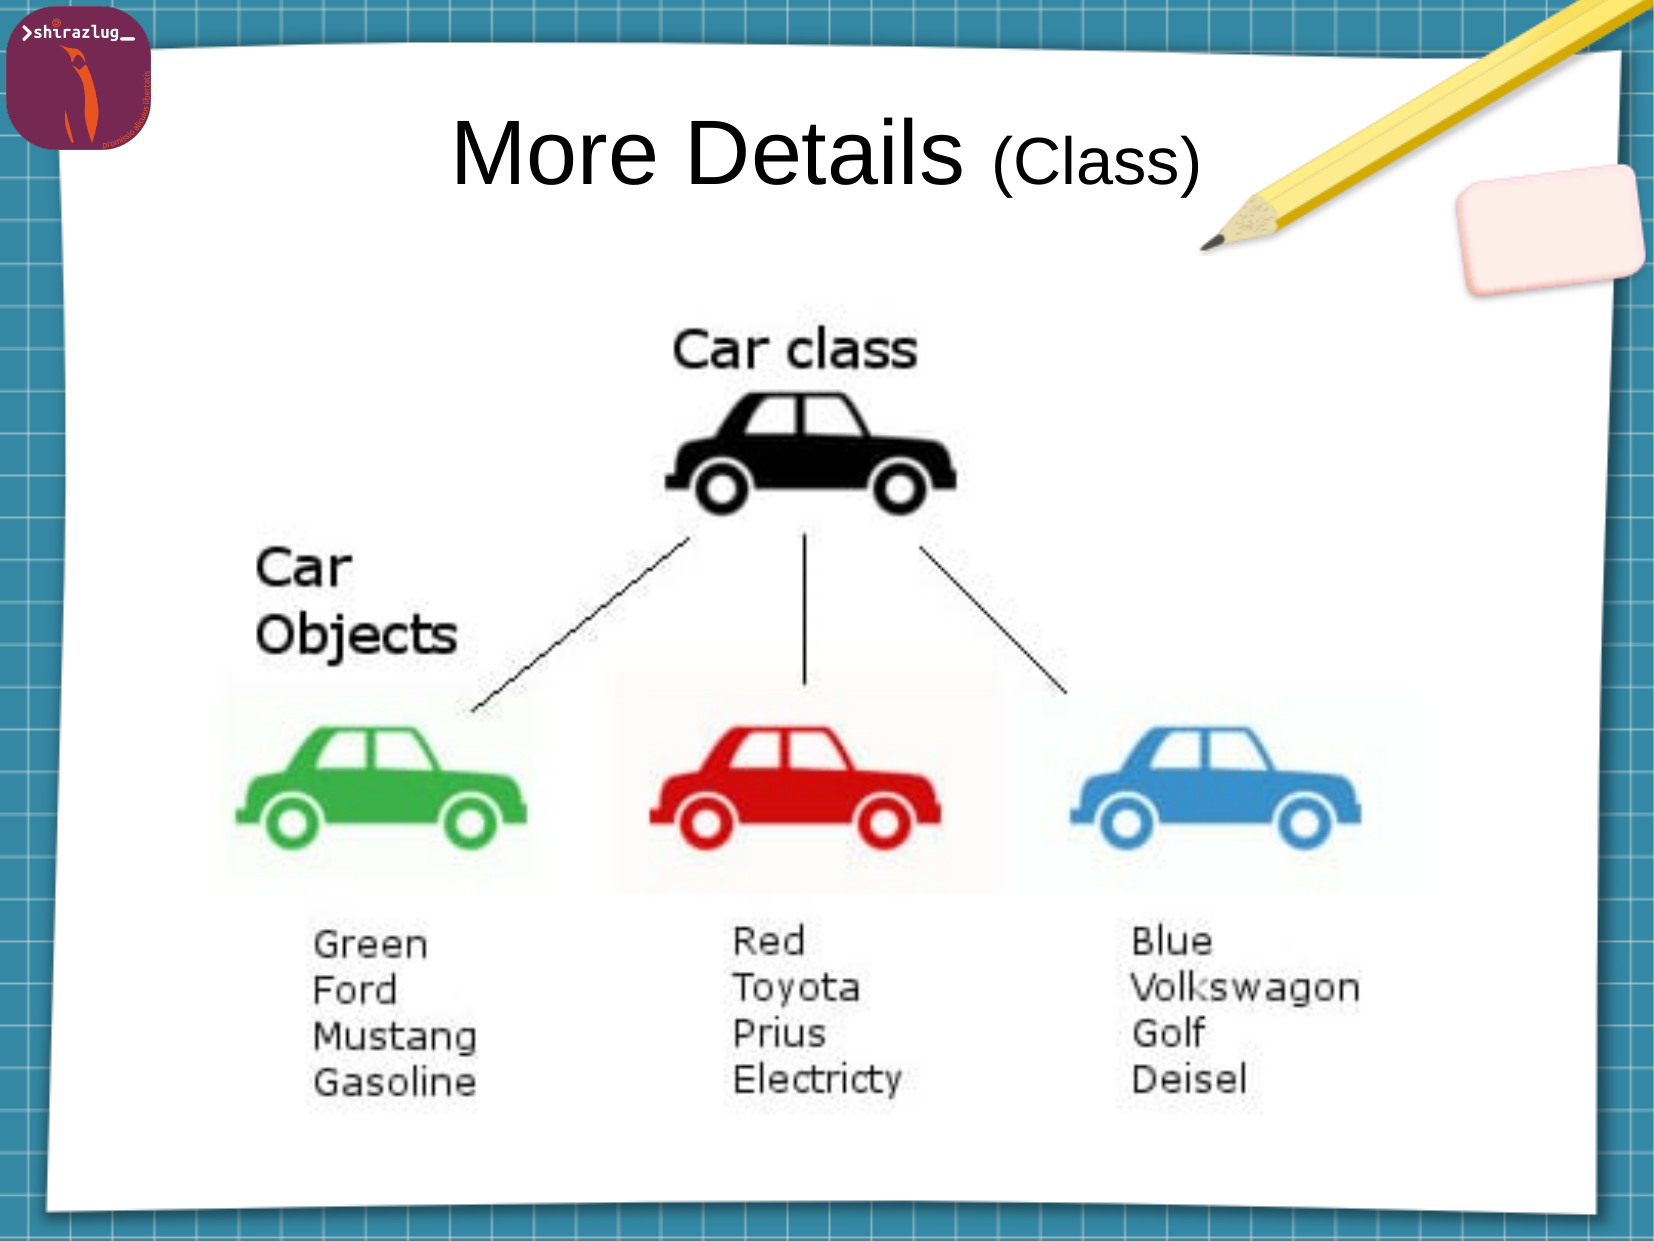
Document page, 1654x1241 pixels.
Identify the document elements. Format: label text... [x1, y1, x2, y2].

picture [0, 0, 1654, 1241]
title More Details (Class) [82, 49, 1571, 257]
